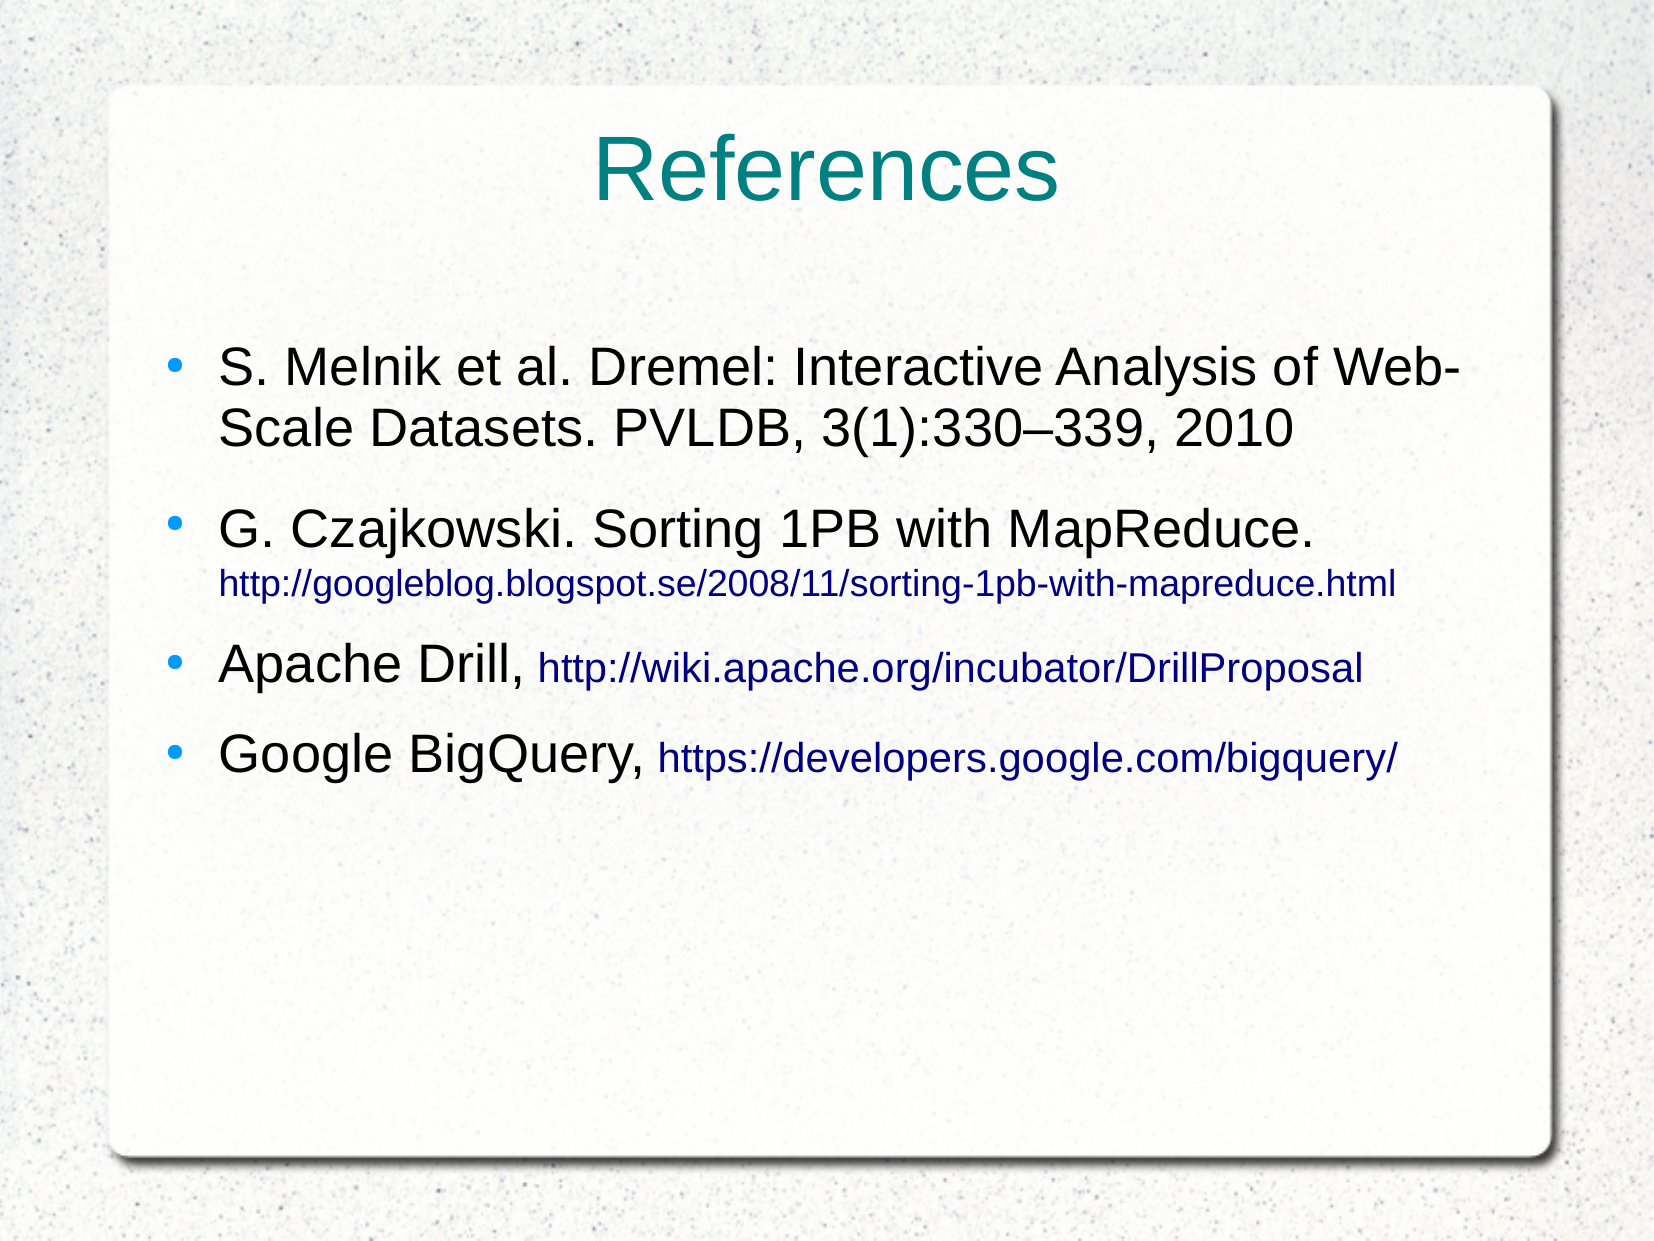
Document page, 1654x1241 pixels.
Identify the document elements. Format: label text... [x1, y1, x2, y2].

picture [0, 0, 1654, 1241]
title References [118, 96, 1536, 241]
list S. Melnik et al. Dremel: Interactive Analysis of Web-Scale Datasets. PVLDB, 3(1):330–339, 2010 G. Czajkowski. Sorting 1PB with MapReduce. http://googleblog.blogspot.se/2008/11/sorting-1pb-with-mapreduce.html Apache Drill, http://wiki.apache.org/incubator/DrillProposal Google BigQuery, https://developers.google.com/bigquery/ [147, 336, 1506, 1021]
